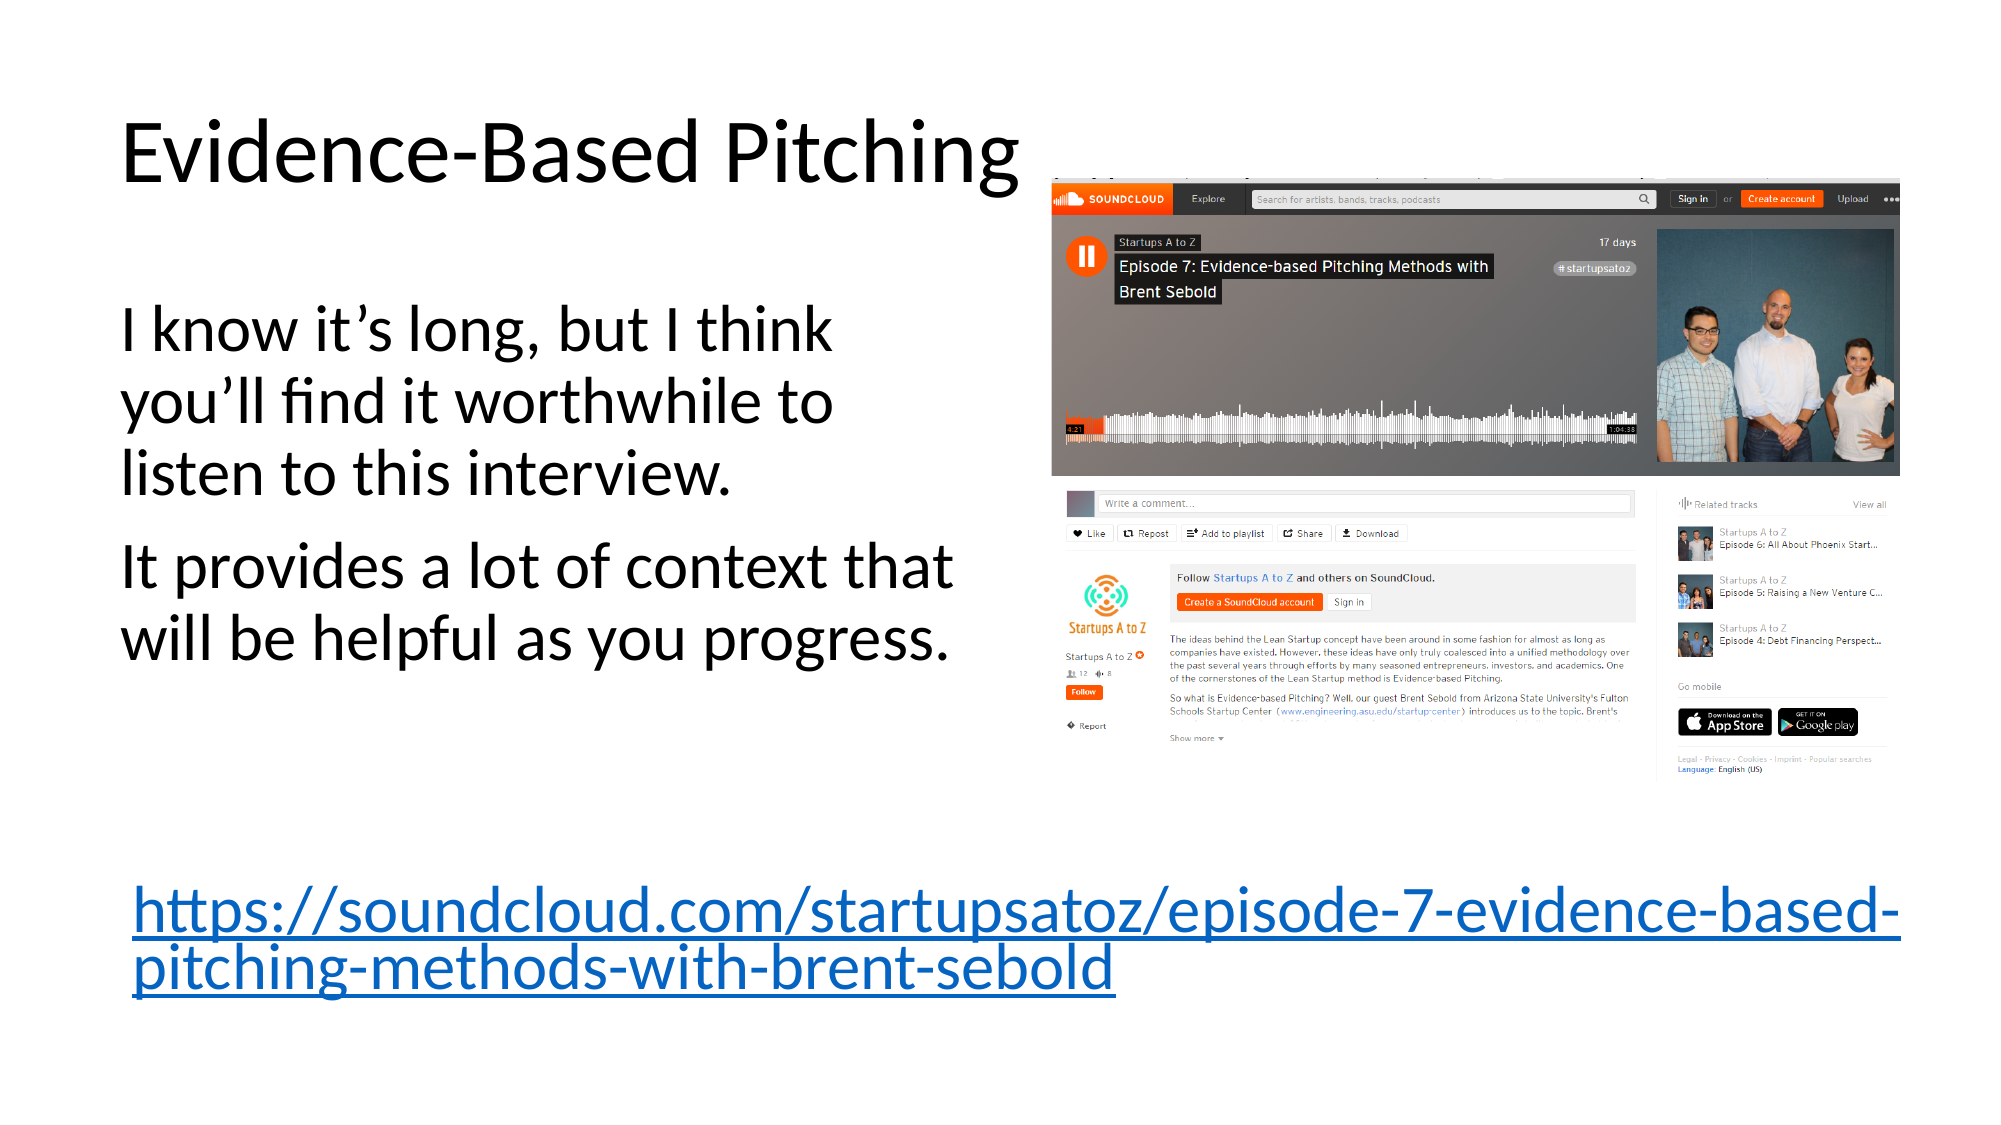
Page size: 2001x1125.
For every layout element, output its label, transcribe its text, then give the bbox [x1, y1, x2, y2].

title Evidence-Based Pitching [99, 45, 1900, 223]
list https://soundcloud.com/startupsatoz/episode-7-evidence-based-pitching-methods-with-brent-sebold [112, 854, 1924, 1057]
picture [1051, 178, 1900, 782]
list I know it’s long, but I think you’ll find it worthwhile to listen to this interview. It provides a lot of context that will be helpful as you progress. [99, 274, 1002, 834]
